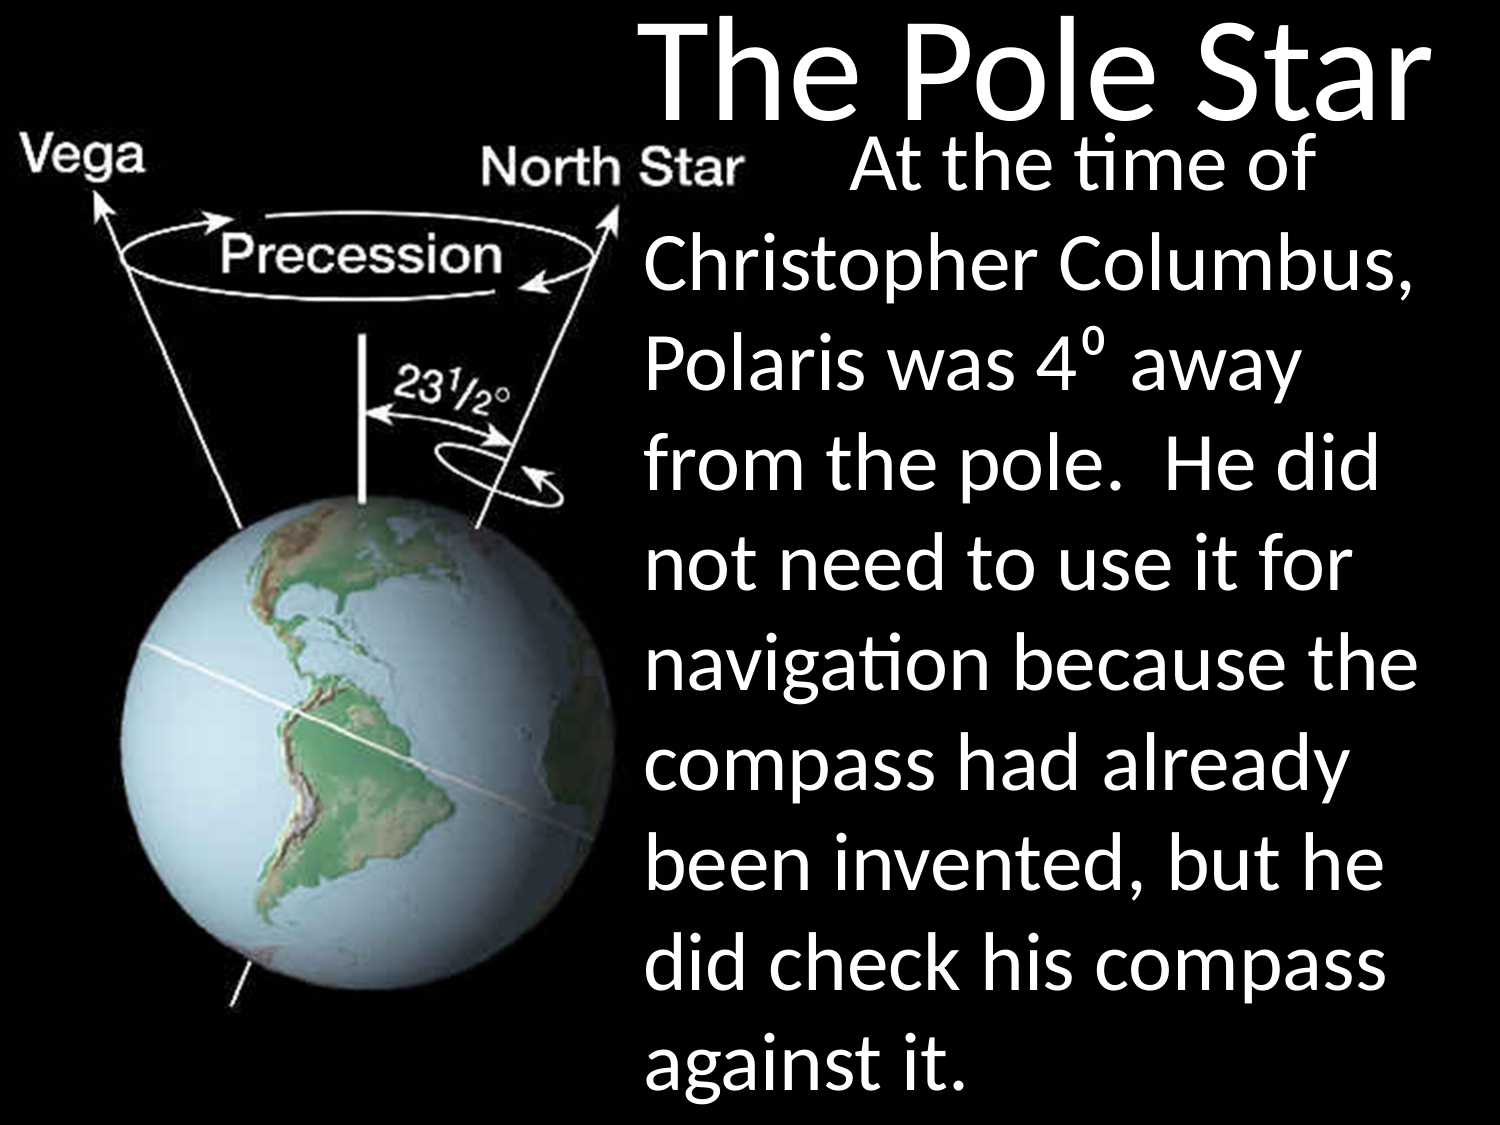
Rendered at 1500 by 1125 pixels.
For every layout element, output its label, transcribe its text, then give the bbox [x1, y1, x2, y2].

picture [0, 28, 628, 1100]
text_box The Pole Star [621, 0, 1497, 160]
text_box At the time of Christopher Columbus, Polaris was 4⁰ away from the pole. He did not need to use it for navigation because the compass had already been invented, but he did check his compass against it. [628, 160, 1497, 1125]
